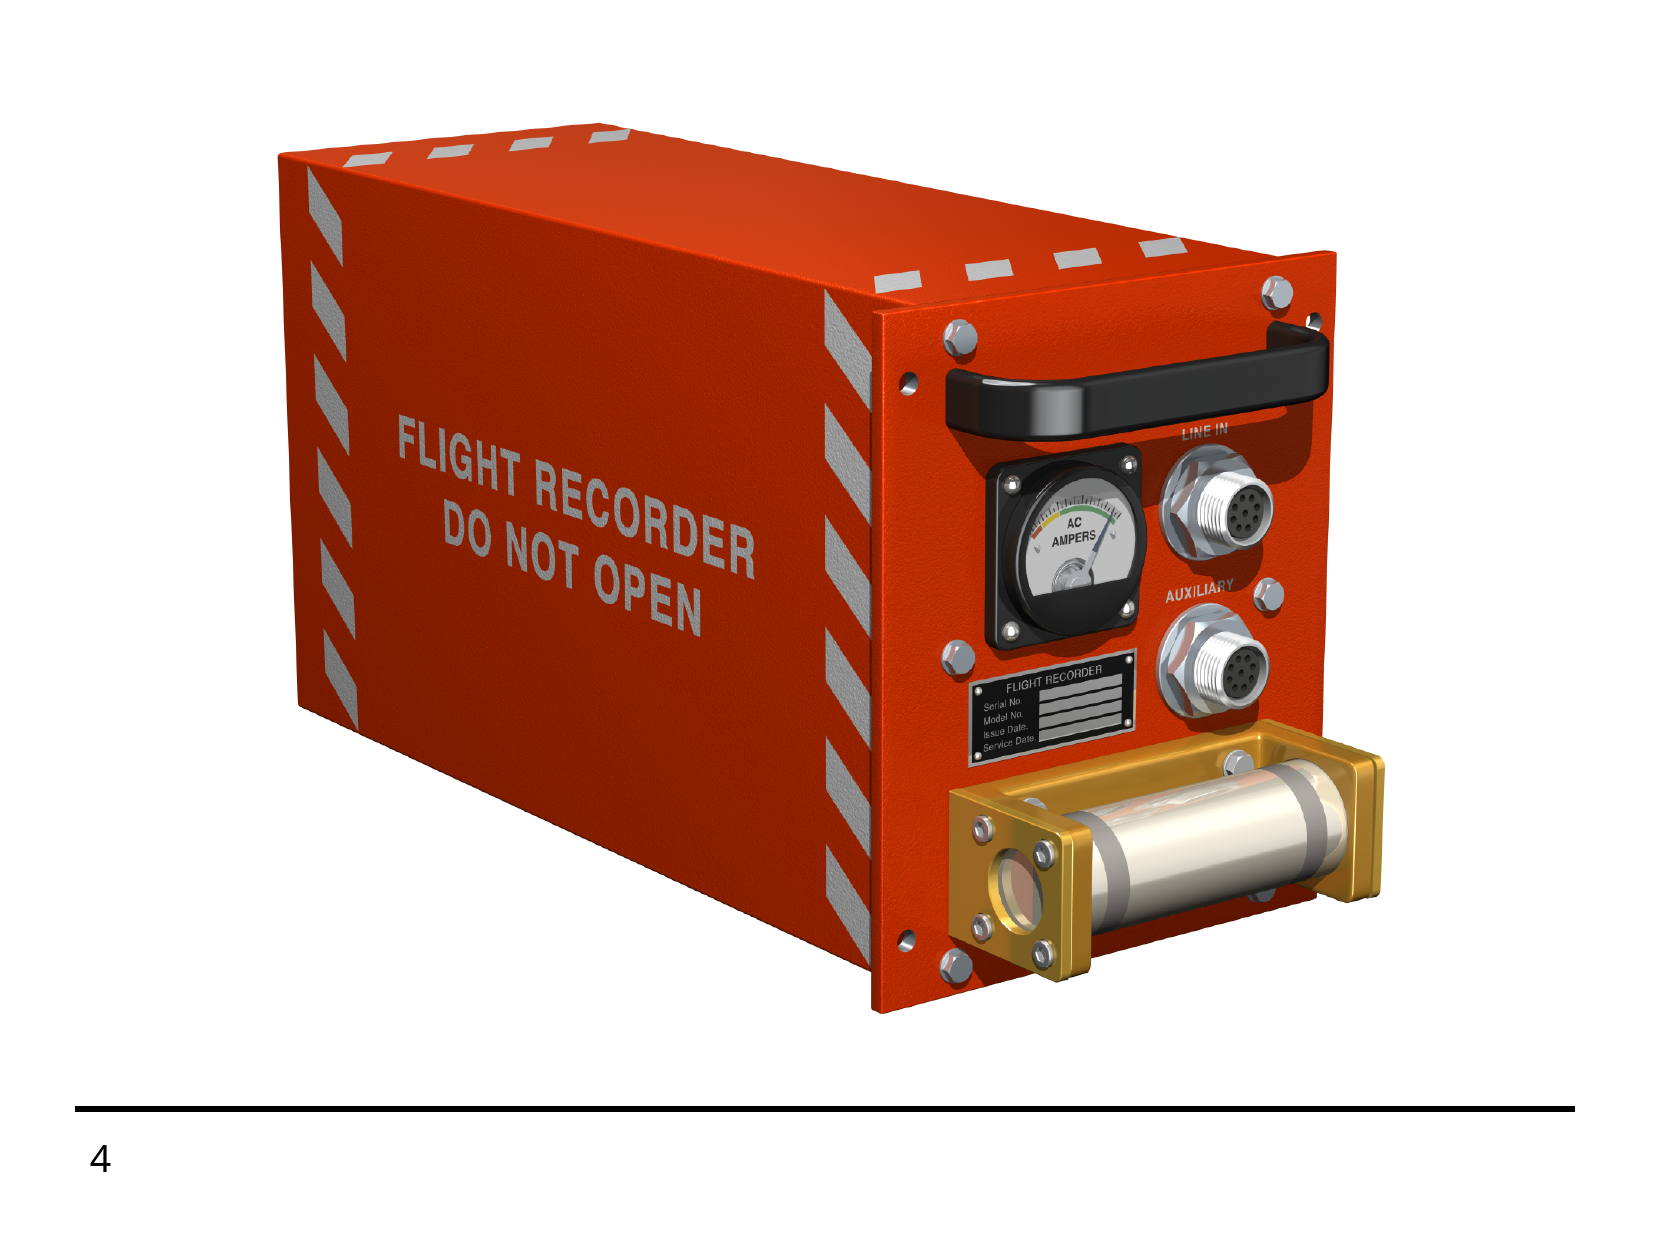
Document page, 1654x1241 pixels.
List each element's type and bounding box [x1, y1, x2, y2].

picture [240, 95, 1426, 1051]
